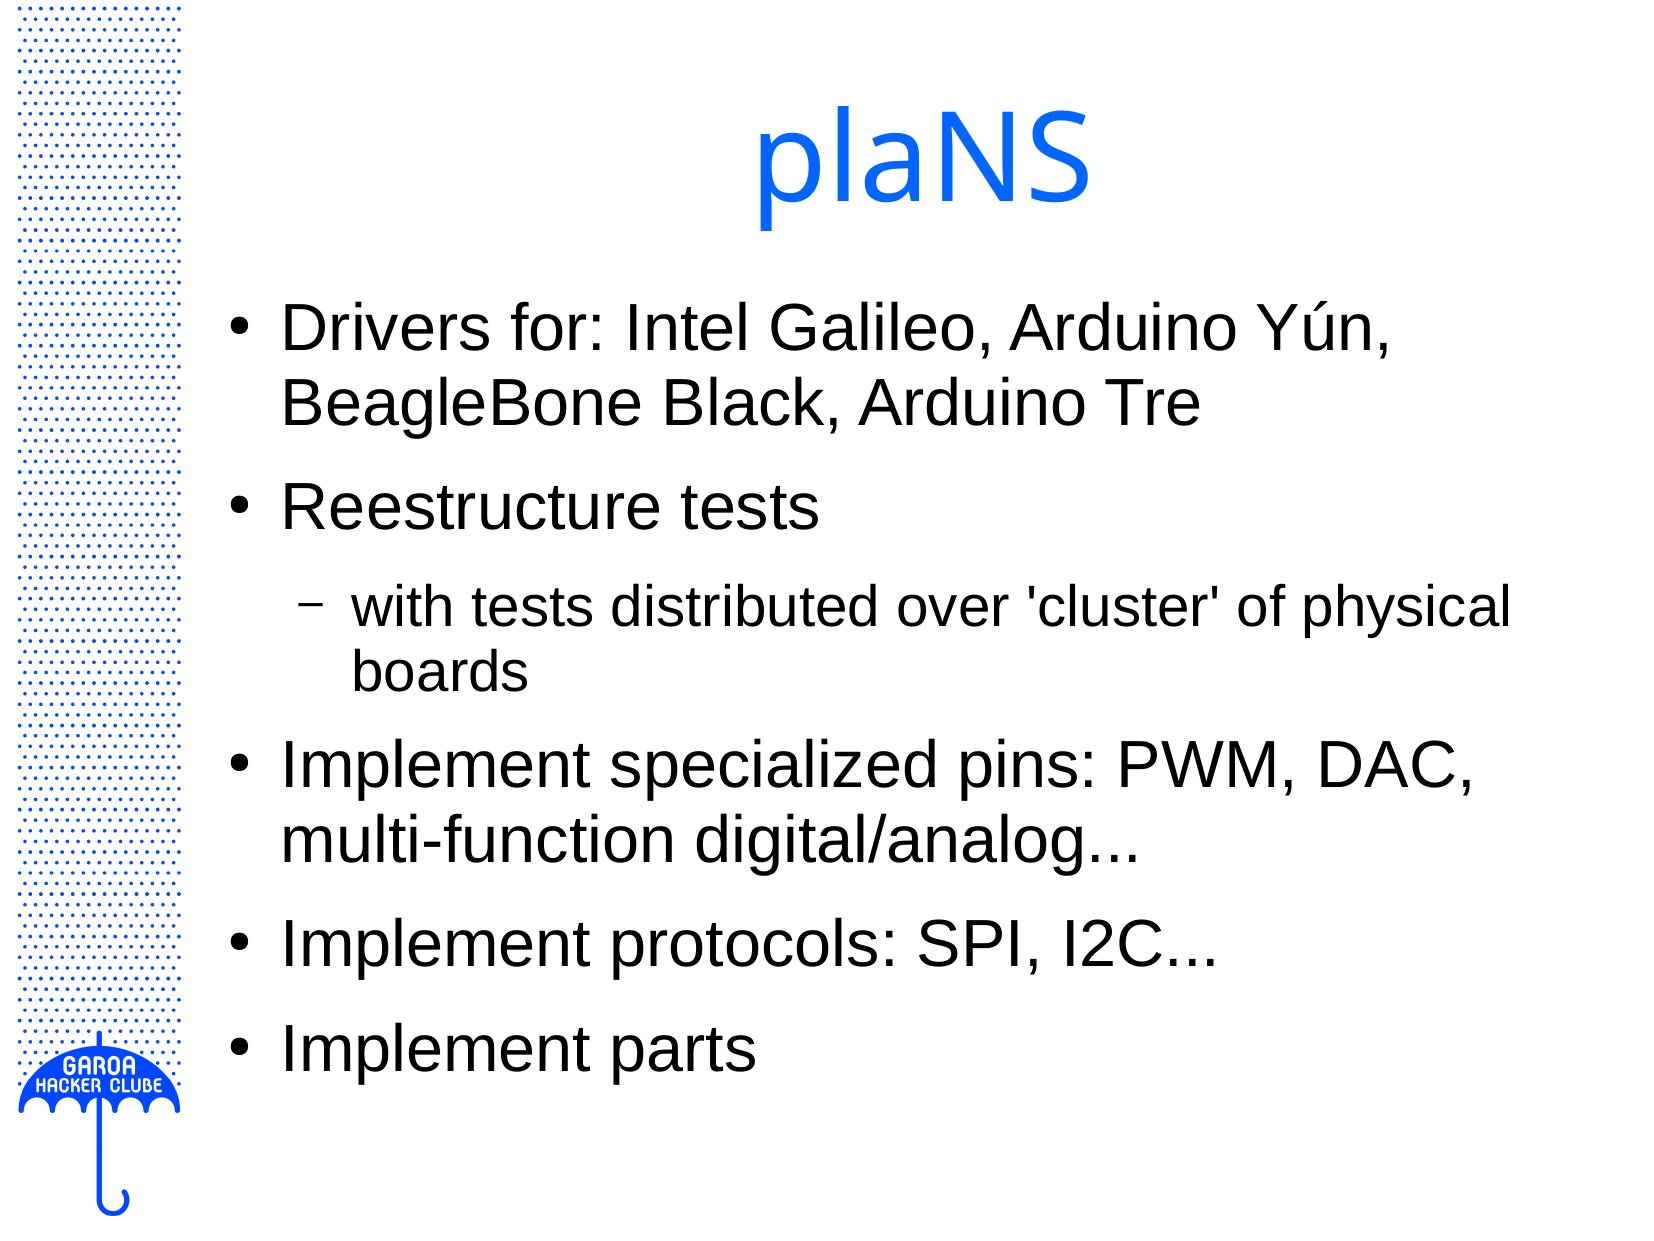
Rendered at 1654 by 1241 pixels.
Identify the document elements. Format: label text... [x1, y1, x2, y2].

list Drivers for: Intel Galileo, Arduino Yún, BeagleBone Black, Arduino Tre Reestructure tests with tests distributed over 'cluster' of physical boards Implement specialized pins: PWM, DAC, multi-function digital/analog... Implement protocols: SPI, I2C... Implement parts [210, 290, 1636, 1156]
title plaNS [210, 49, 1636, 257]
picture [17, 0, 181, 1216]
